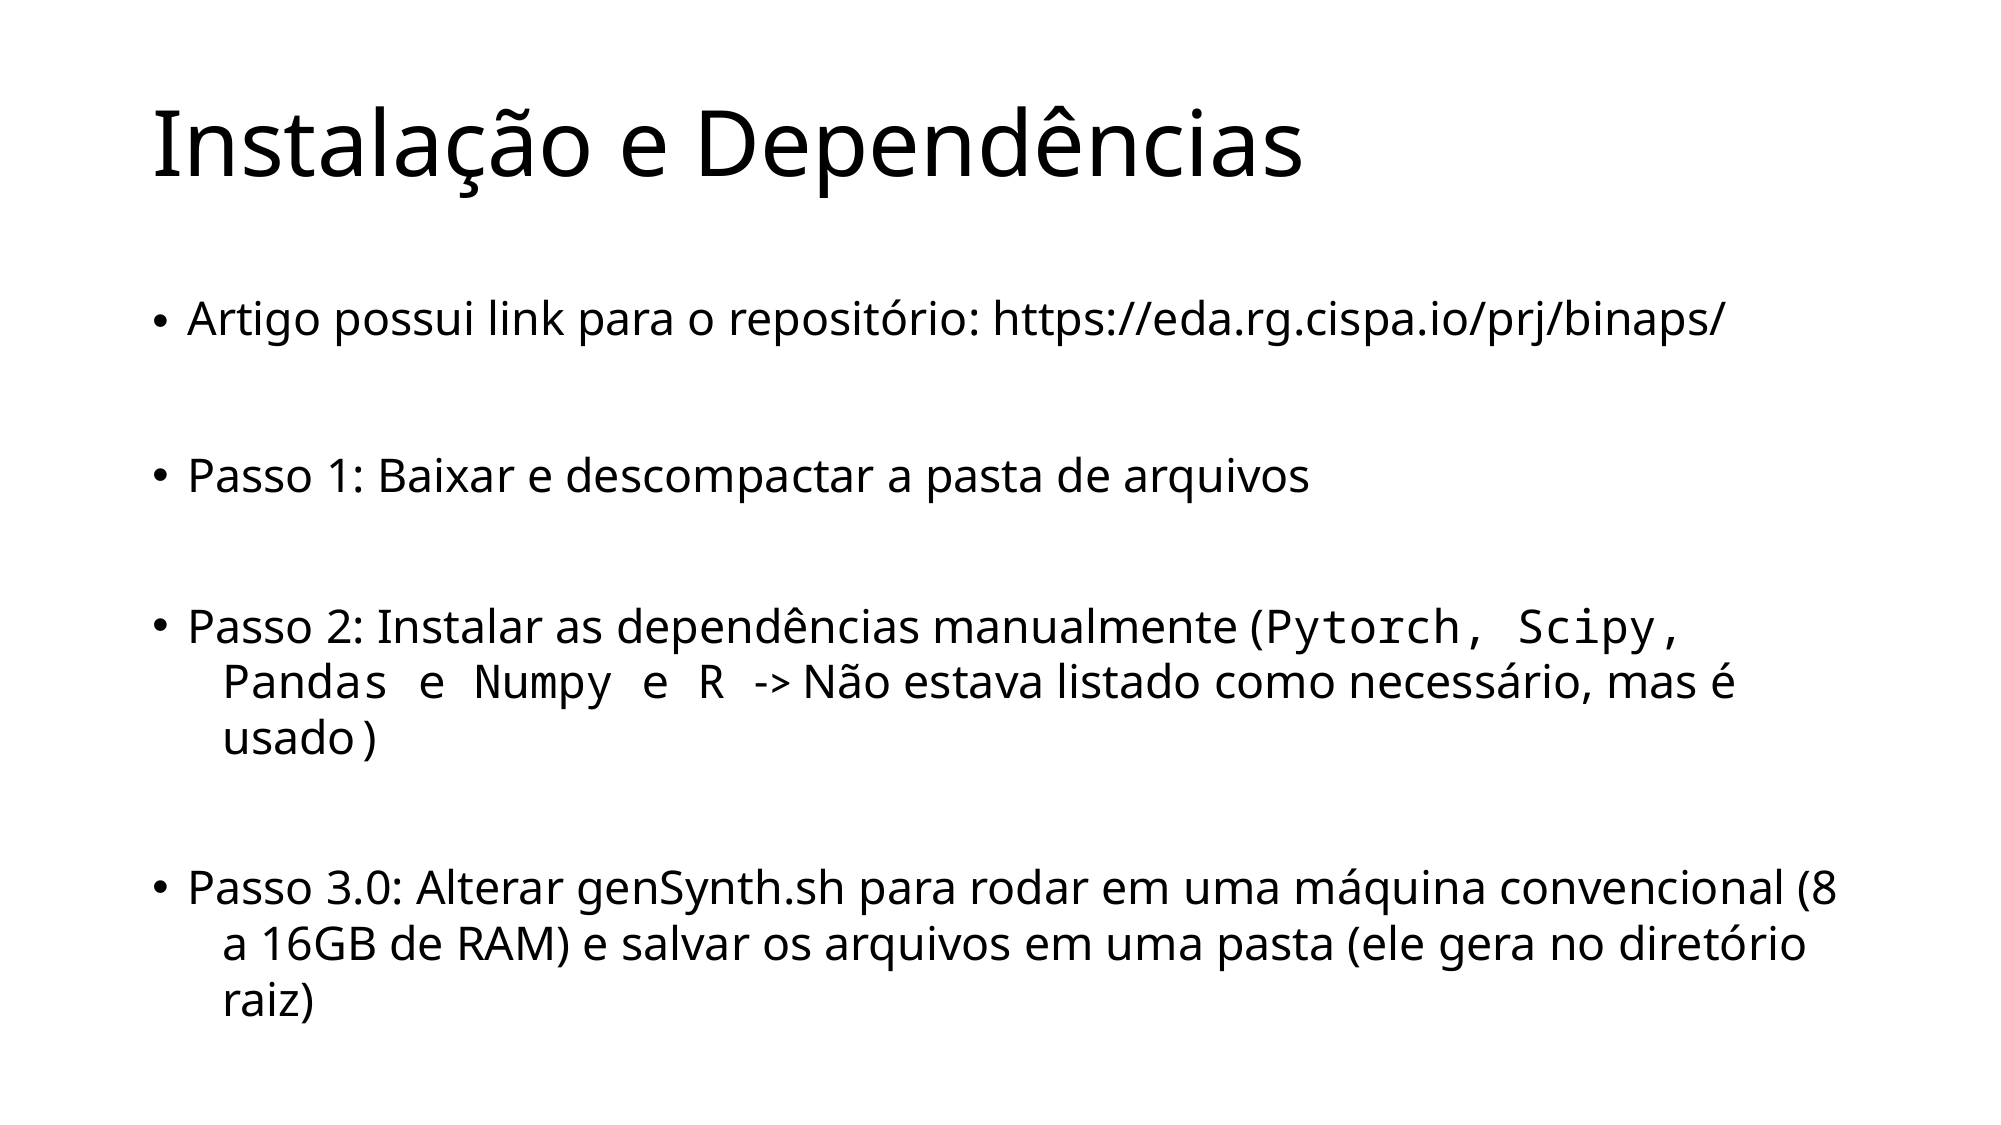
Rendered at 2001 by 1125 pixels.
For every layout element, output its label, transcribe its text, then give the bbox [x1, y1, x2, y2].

title Instalação e Dependências [137, 37, 1863, 256]
list Artigo possui link para o repositório: https://eda.rg.cispa.io/prj/binaps/ Passo 1: Baixar e descompactar a pasta de arquivos Passo 2: Instalar as dependências manualmente (Pytorch, Scipy, Pandas e Numpy e R -> Não estava listado como necessário, mas é usado) Passo 3.0: Alterar genSynth.sh para rodar em uma máquina convencional (8 a 16GB de RAM) e salvar os arquivos em uma pasta (ele gera no diretório raiz) [137, 281, 1863, 1047]
